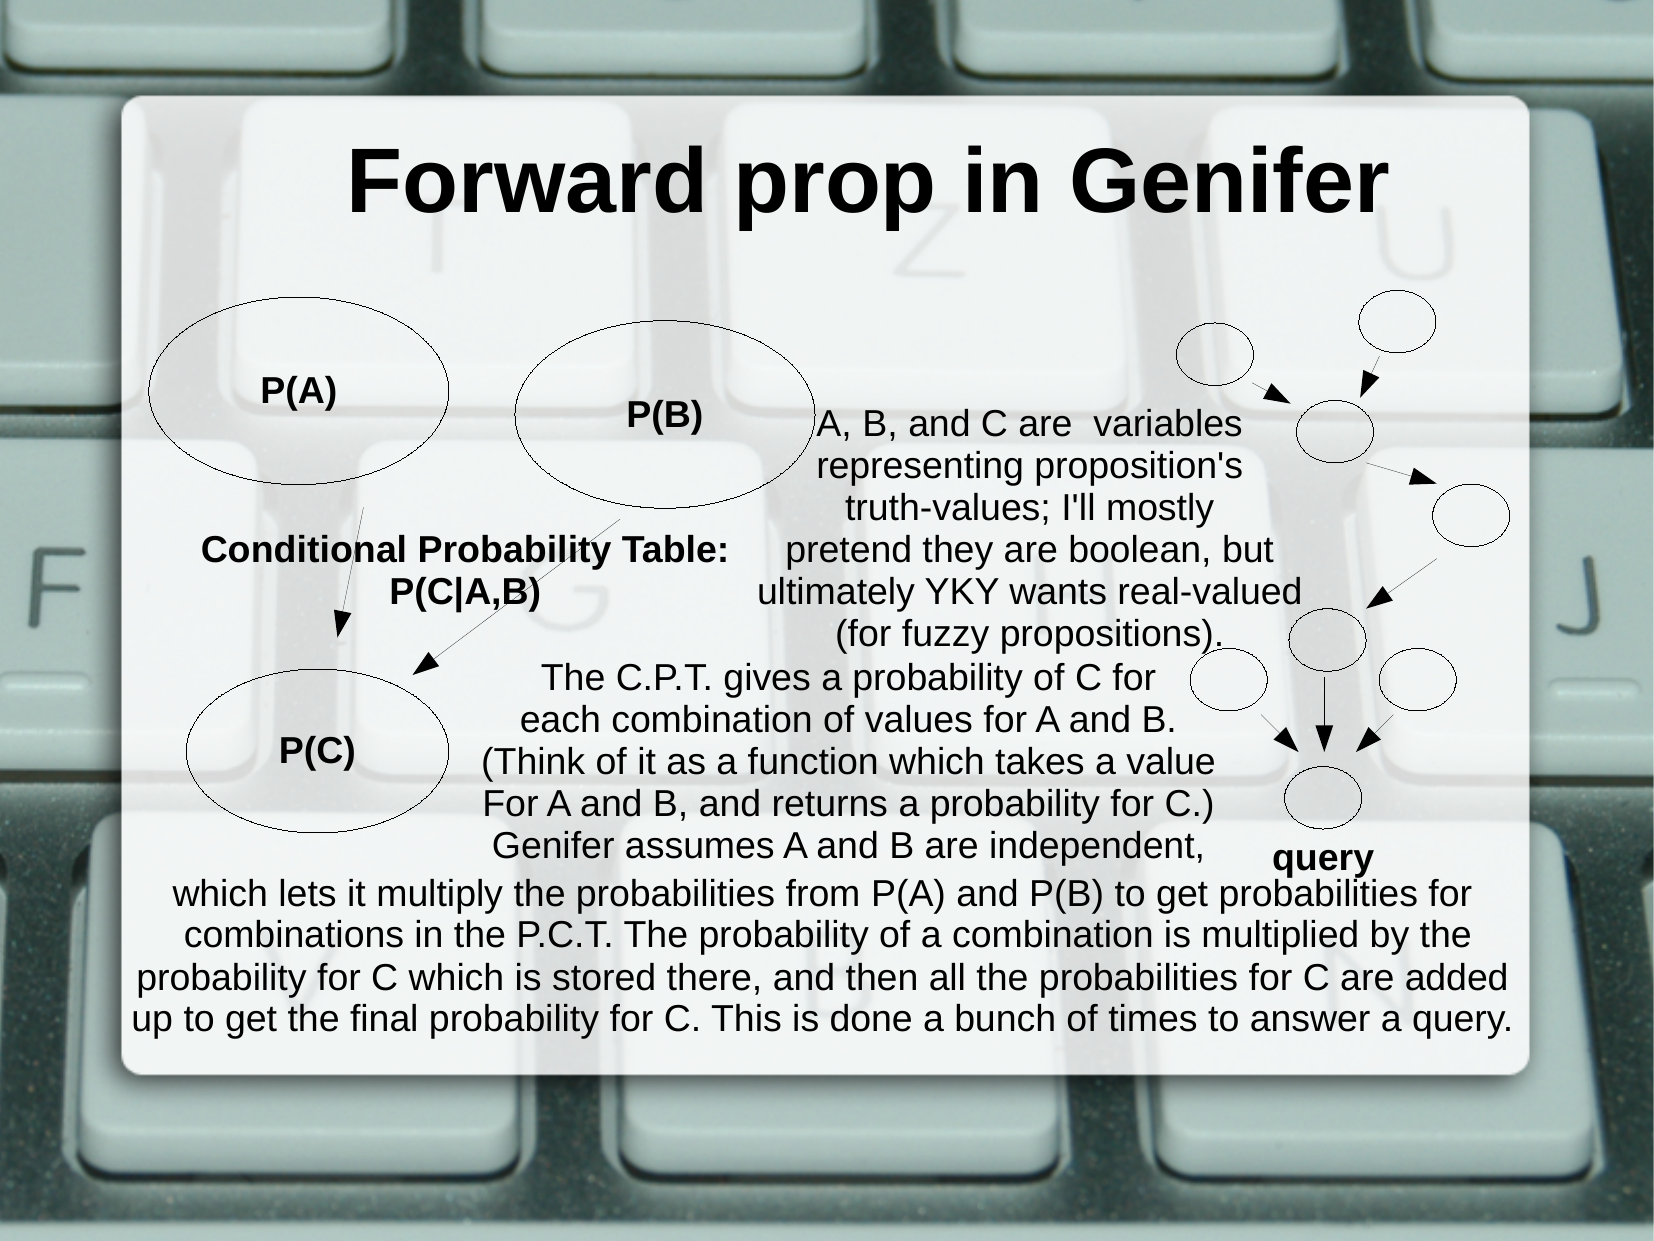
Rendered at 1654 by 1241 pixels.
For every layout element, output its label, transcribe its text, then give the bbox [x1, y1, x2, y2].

picture [0, 0, 1654, 1241]
text_box P(C) [186, 669, 449, 833]
text_box Conditional Probability Table: P(C|A,B) [186, 521, 742, 623]
text_box which lets it multiply the probabilities from P(A) and P(B) to get probabilities for combinations in the P.C.T. The probability of a combination is multiplied by the probability for C which is stored there, and then all the probabilities for C are added up to get the final probability for C. This is done a bunch of times to answer a query. [116, 864, 1528, 1048]
text_box P(A) [148, 297, 449, 485]
text_box A, B, and C are variables representing proposition's truth-values; I'll mostly pretend they are boolean, but ultimately YKY wants real-valued (for fuzzy propositions). [742, 394, 1317, 662]
text_box The C.P.T. gives a probability of C for each combination of values for A and B. (Think of it as a function which takes a value For A and B, and returns a probability for C.) Genifer assumes A and B are independent, [466, 649, 1231, 864]
text_box query [1257, 829, 1447, 864]
title Forward prop in Genifer [289, 101, 1449, 260]
text_box P(B) [514, 320, 812, 509]
